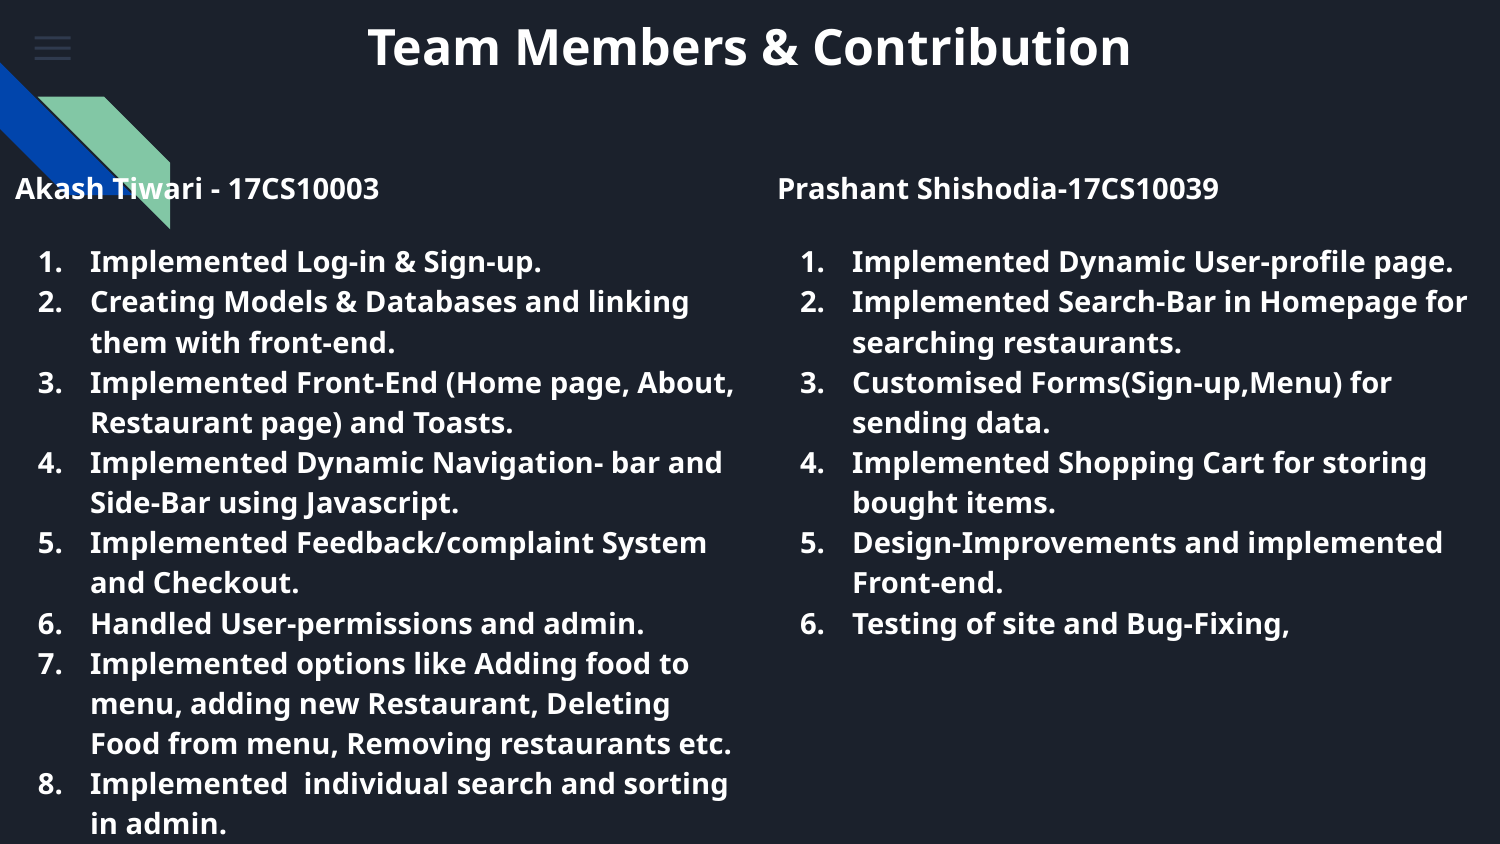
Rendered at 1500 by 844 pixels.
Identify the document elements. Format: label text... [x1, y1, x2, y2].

text_box Prashant Shishodia-17CS10039 Implemented Dynamic User-profile page. Implemented Search-Bar in Homepage for searching restaurants. Customised Forms(Sign-up,Menu) for sending data. Implemented Shopping Cart for storing bought items. Design-Improvements and implemented Front-end. Testing of site and Bug-Fixing, [762, 149, 1500, 844]
title Team Members & Contribution [0, 0, 1500, 150]
text_box Akash Tiwari - 17CS10003 Implemented Log-in & Sign-up. Creating Models & Databases and linking them with front-end. Implemented Front-End (Home page, About, Restaurant page) and Toasts. Implemented Dynamic Navigation- bar and Side-Bar using Javascript. Implemented Feedback/complaint System and Checkout. Handled User-permissions and admin. Implemented options like Adding food to menu, adding new Restaurant, Deleting Food from menu, Removing restaurants etc. Implemented individual search and sorting in admin. [0, 149, 750, 836]
